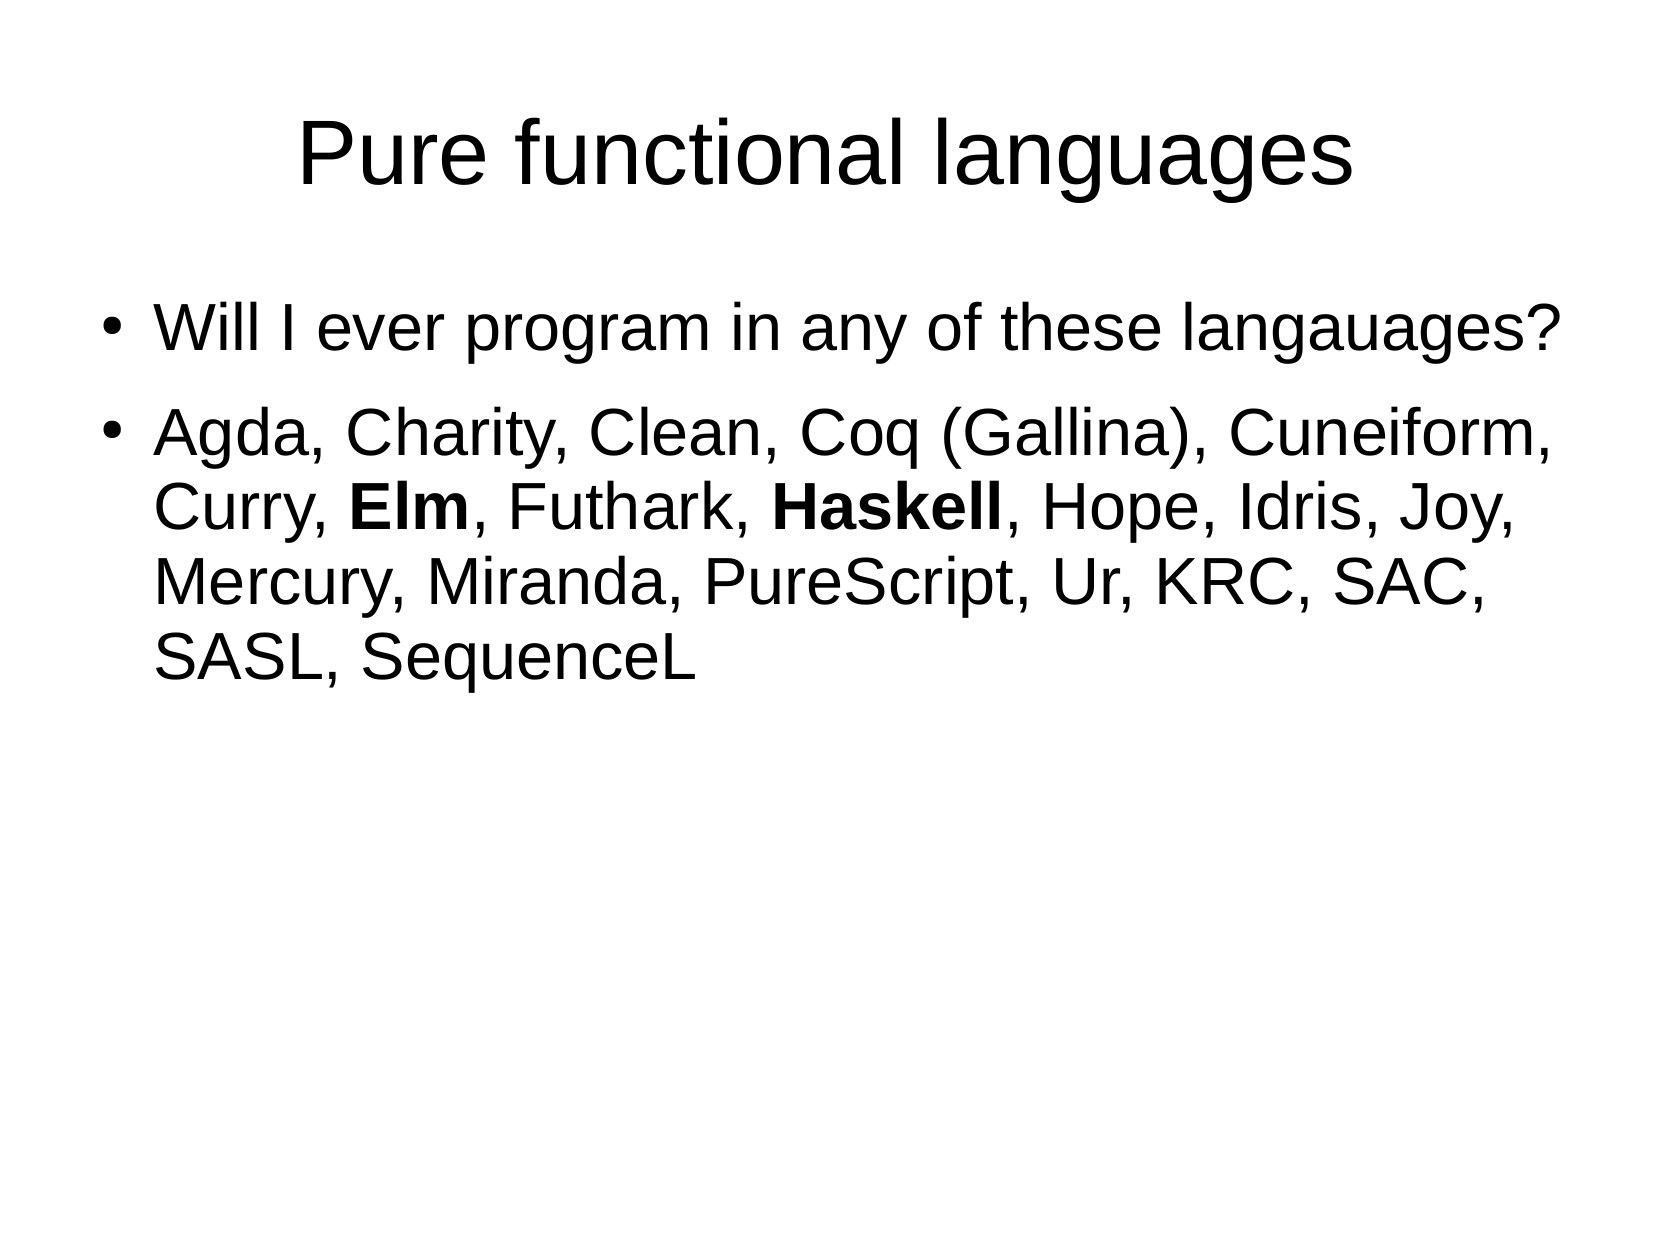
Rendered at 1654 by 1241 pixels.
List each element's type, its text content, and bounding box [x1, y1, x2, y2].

list Will I ever program in any of these langauages? Agda, Charity, Clean, Coq (Gallina), Cuneiform, Curry, Elm, Futhark, Haskell, Hope, Idris, Joy, Mercury, Miranda, PureScript, Ur, KRC, SAC, SASL, SequenceL [82, 290, 1571, 1109]
title Pure functional languages [82, 49, 1571, 257]
